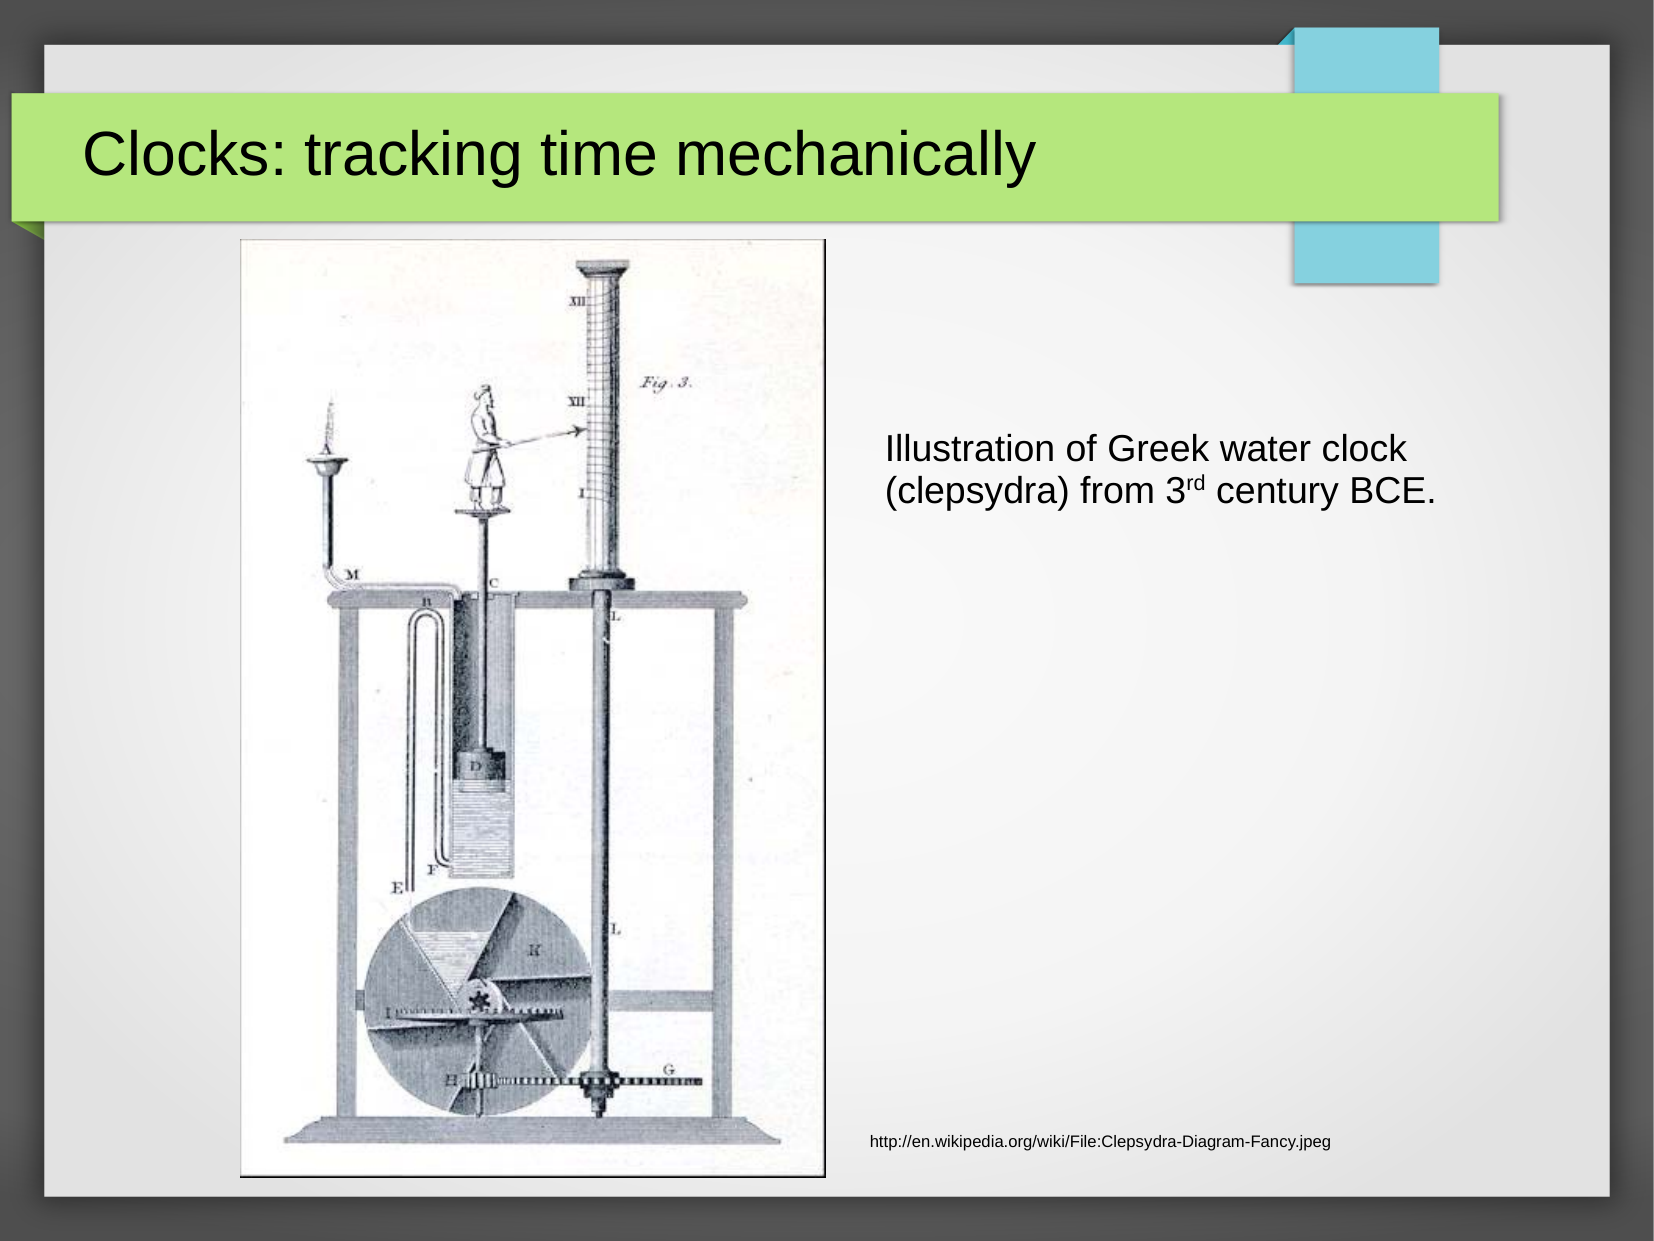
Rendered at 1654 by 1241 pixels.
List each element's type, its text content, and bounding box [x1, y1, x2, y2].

title Clocks: tracking time mechanically [82, 94, 1264, 213]
text_box Illustration of Greek water clock (clepsydra) from 3rd century BCE. [870, 420, 1531, 521]
picture [0, 0, 1654, 1241]
text_box http://en.wikipedia.org/wiki/File:Clepsydra-Diagram-Fancy.jpeg [855, 1125, 1516, 1159]
